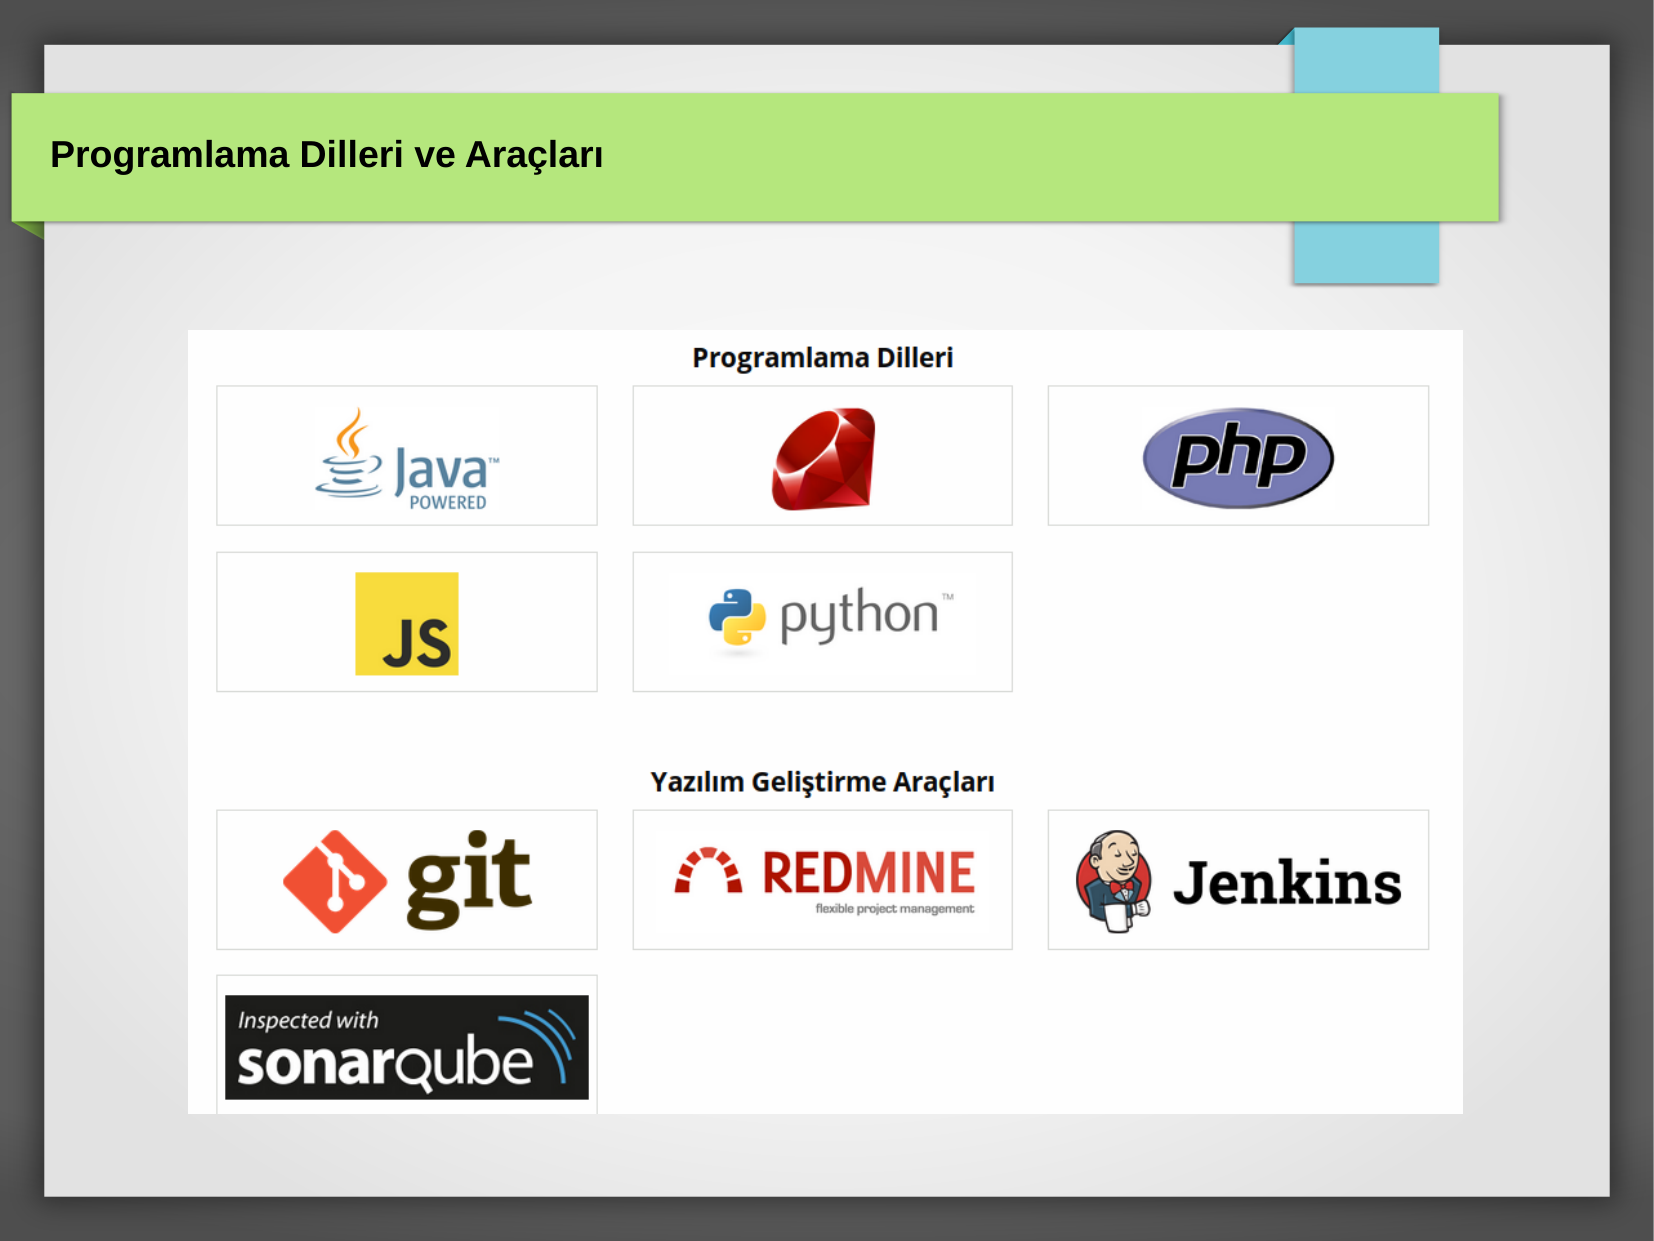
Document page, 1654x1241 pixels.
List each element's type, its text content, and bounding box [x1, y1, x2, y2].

text_box [70, 578, 1548, 1140]
text_box Programlama Dilleri ve Araçları [35, 126, 1152, 202]
picture [0, 0, 1654, 1241]
